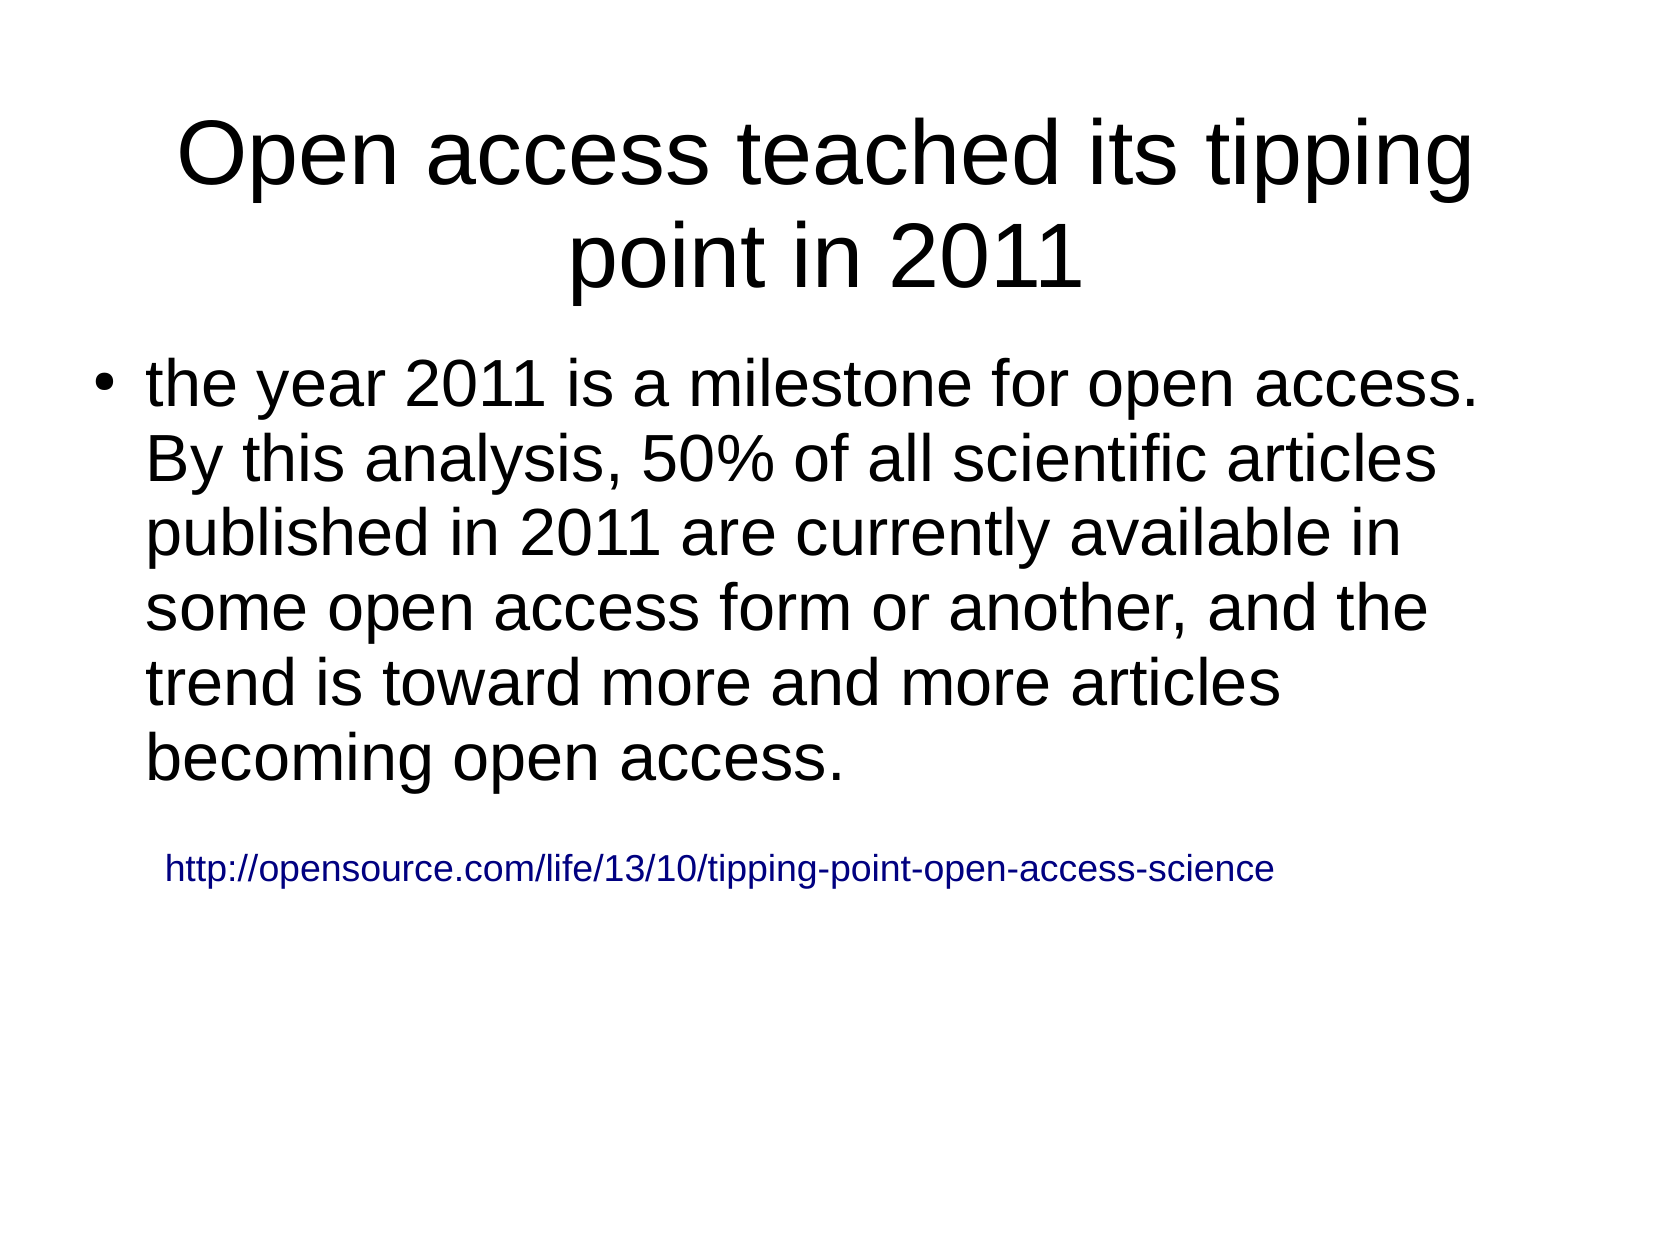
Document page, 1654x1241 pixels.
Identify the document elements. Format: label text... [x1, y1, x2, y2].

text_box http://opensource.com/life/13/10/tipping-point-open-access-science [150, 840, 1504, 910]
title Open access teached its tipping point in 2011 [82, 0, 1571, 410]
list the year 2011 is a milestone for open access. By this analysis, 50% of all scientific articles published in 2011 are currently available in some open access form or another, and the trend is toward more and more articles becoming open access. [75, 345, 1564, 1066]
